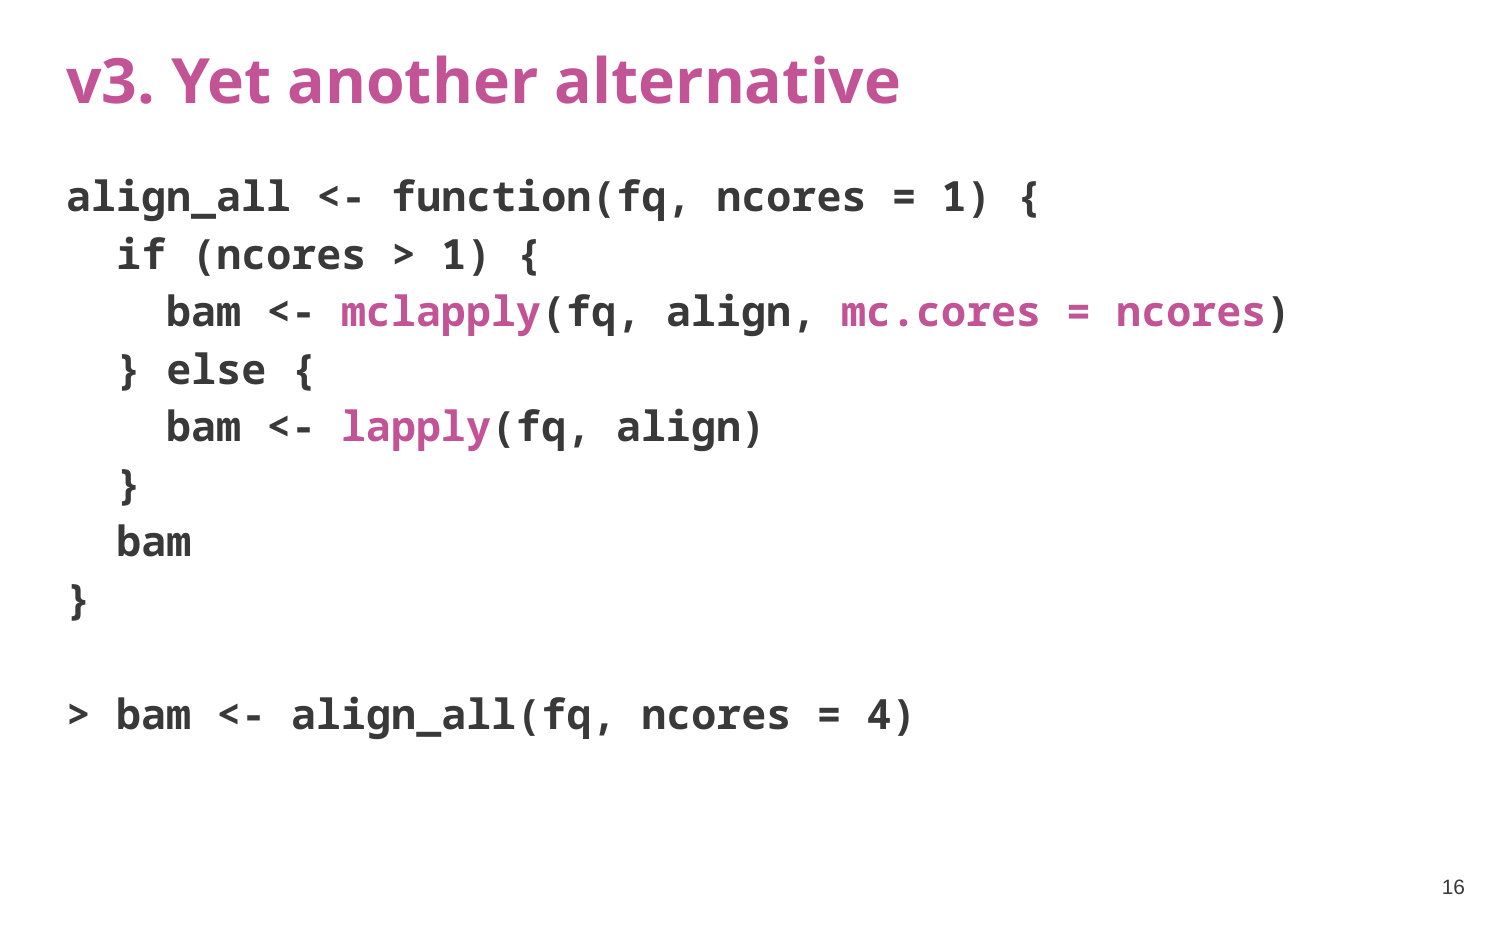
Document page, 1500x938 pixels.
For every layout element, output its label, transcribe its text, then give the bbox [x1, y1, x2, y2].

title v3. Yet another alternative [51, 25, 1449, 130]
list align_all <- function(fq, ncores = 1) { if (ncores > 1) { bam <- mclapply(fq, align, mc.cores = ncores) } else { bam <- lapply(fq, align) } bam } > bam <- align_all(fq, ncores = 4) [51, 147, 1449, 860]
slide_number <number> [1389, 849, 1480, 922]
